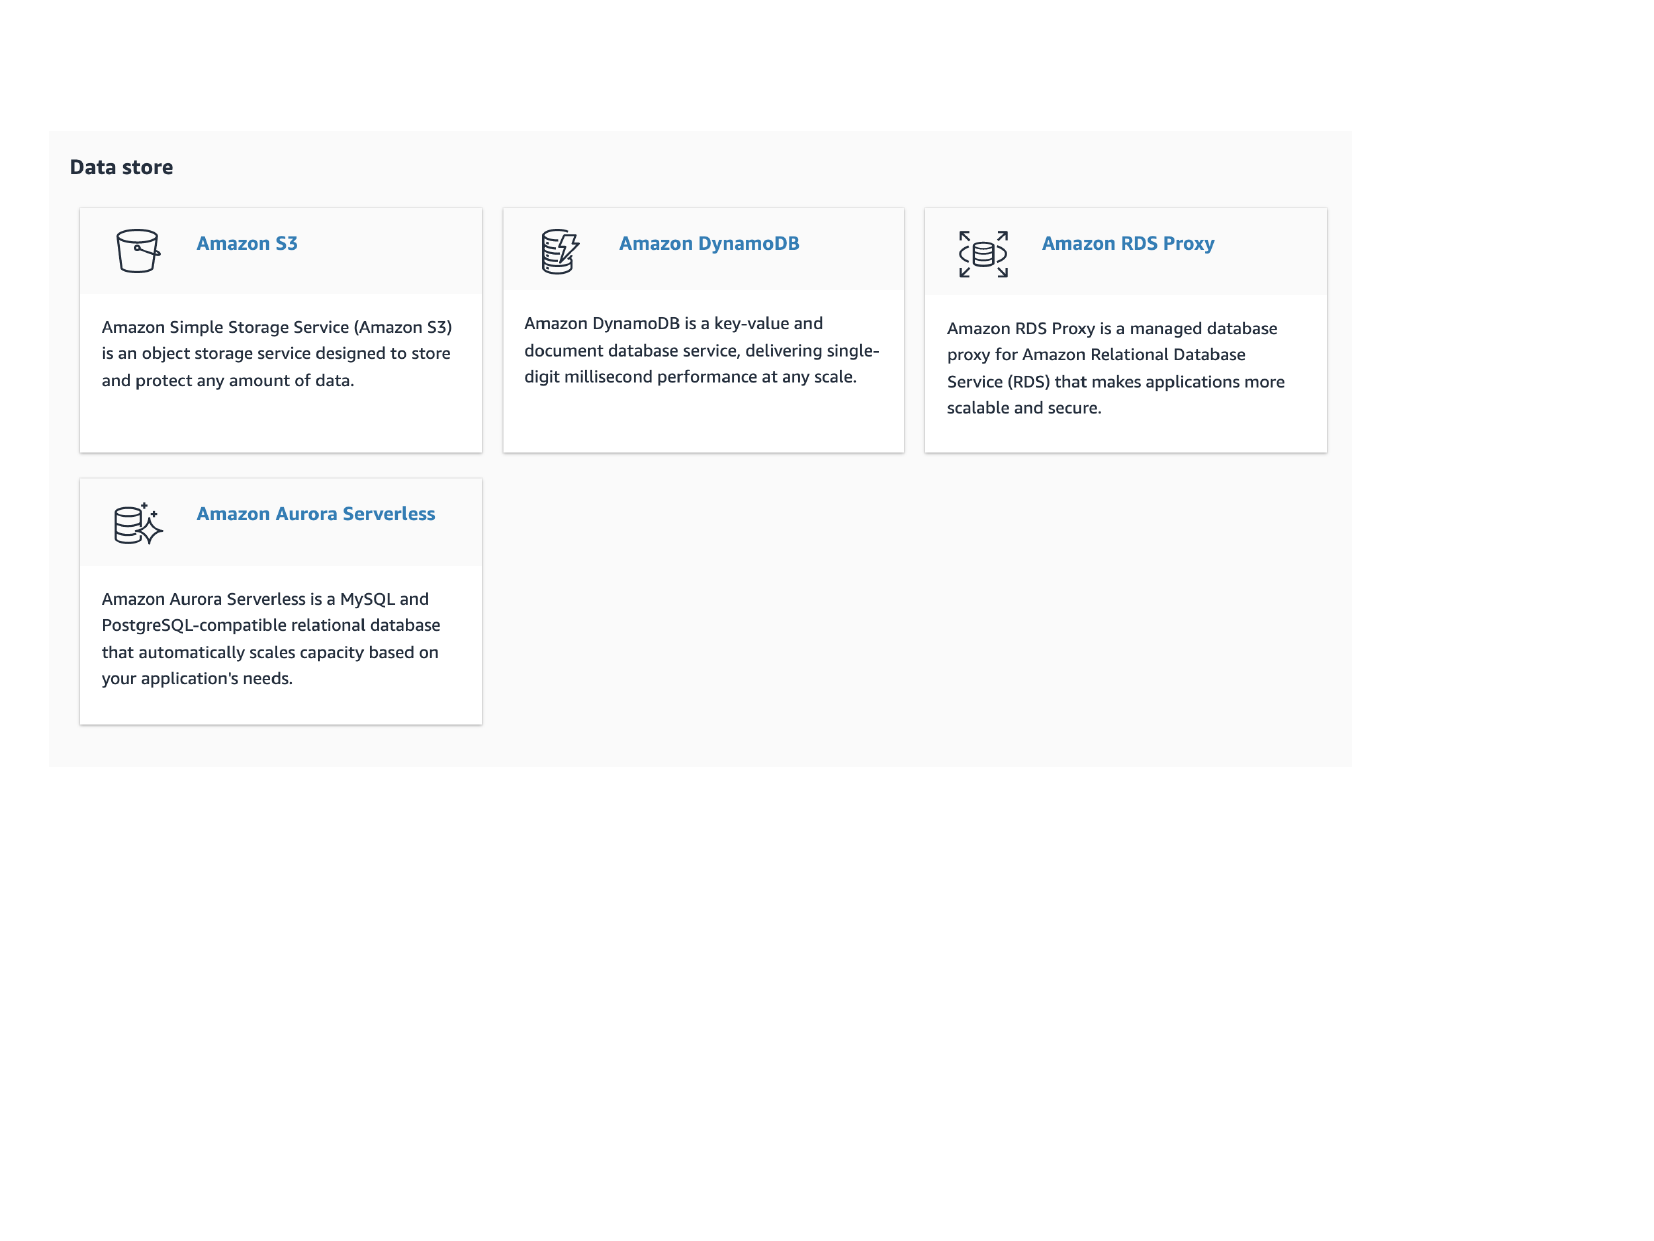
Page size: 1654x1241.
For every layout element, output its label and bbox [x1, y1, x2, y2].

picture [49, 131, 1352, 767]
